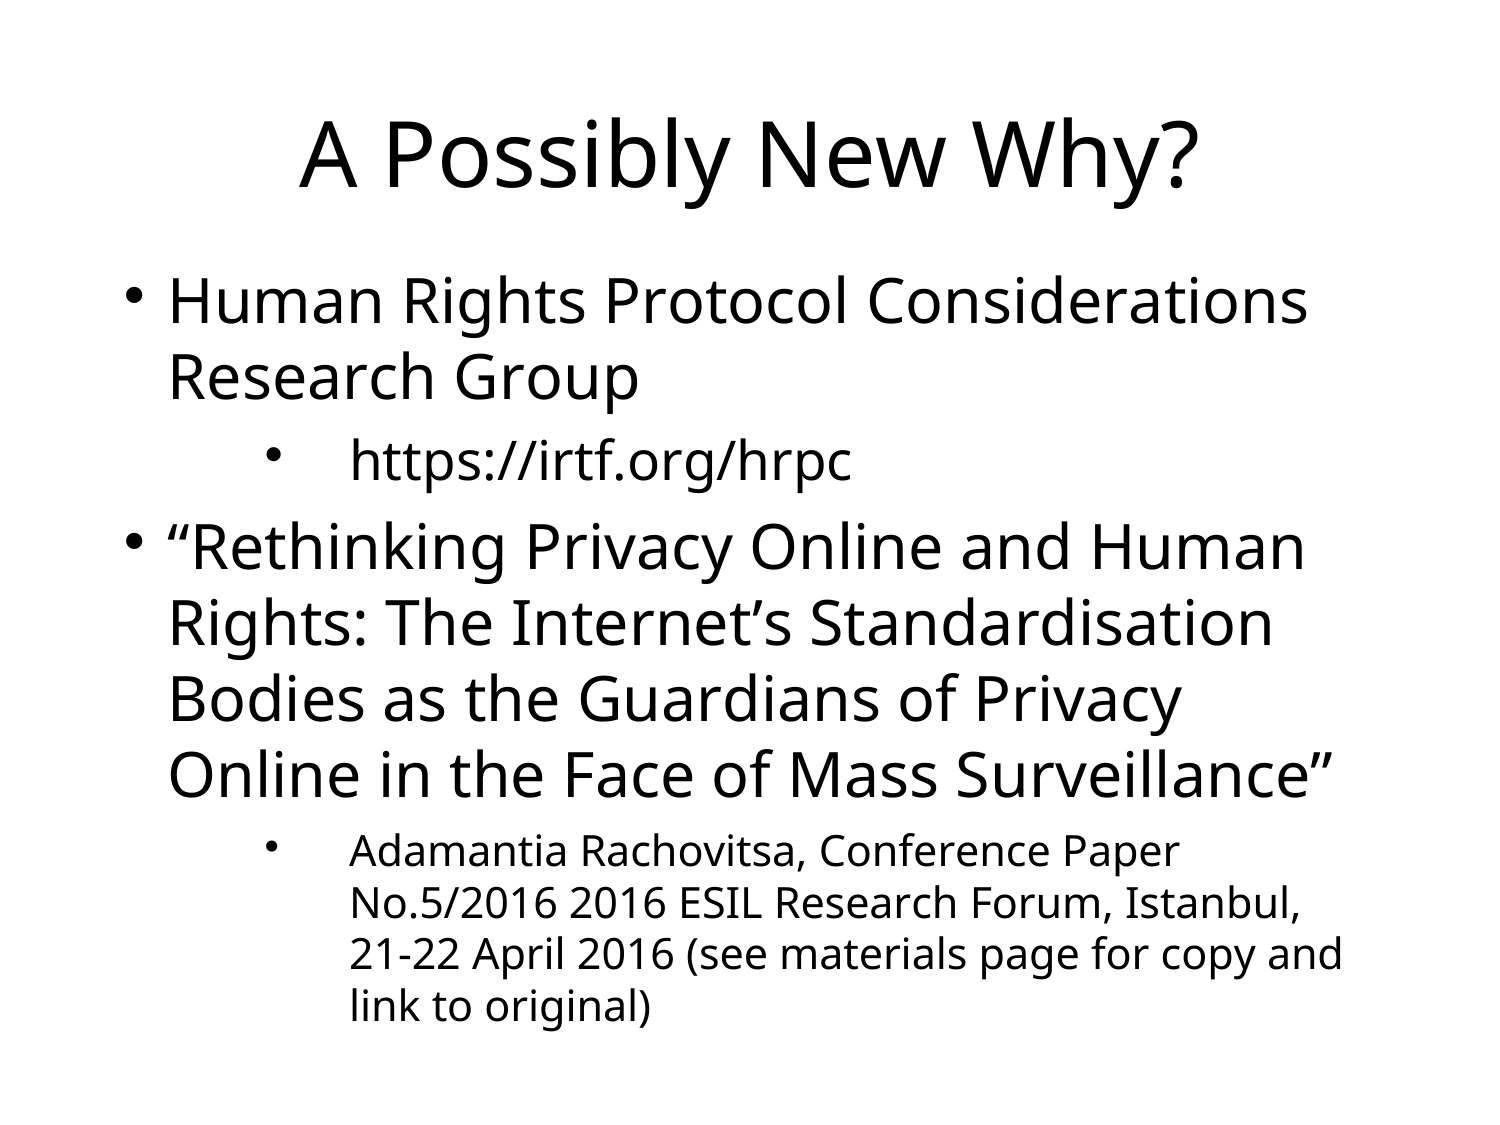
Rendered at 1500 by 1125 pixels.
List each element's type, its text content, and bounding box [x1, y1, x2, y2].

title A Possibly New Why? [112, 56, 1388, 245]
list Human Rights Protocol Considerations Research Group https://irtf.org/hrpc “Rethinking Privacy Online and Human Rights: The Internet’s Standardisation Bodies as the Guardians of Privacy Online in the Face of Mass Surveillance” Adamantia Rachovitsa, Conference Paper No.5/2016 2016 ESIL Research Forum, Istanbul, 21-22 April 2016 (see materials page for copy and link to original) [108, 252, 1384, 1053]
